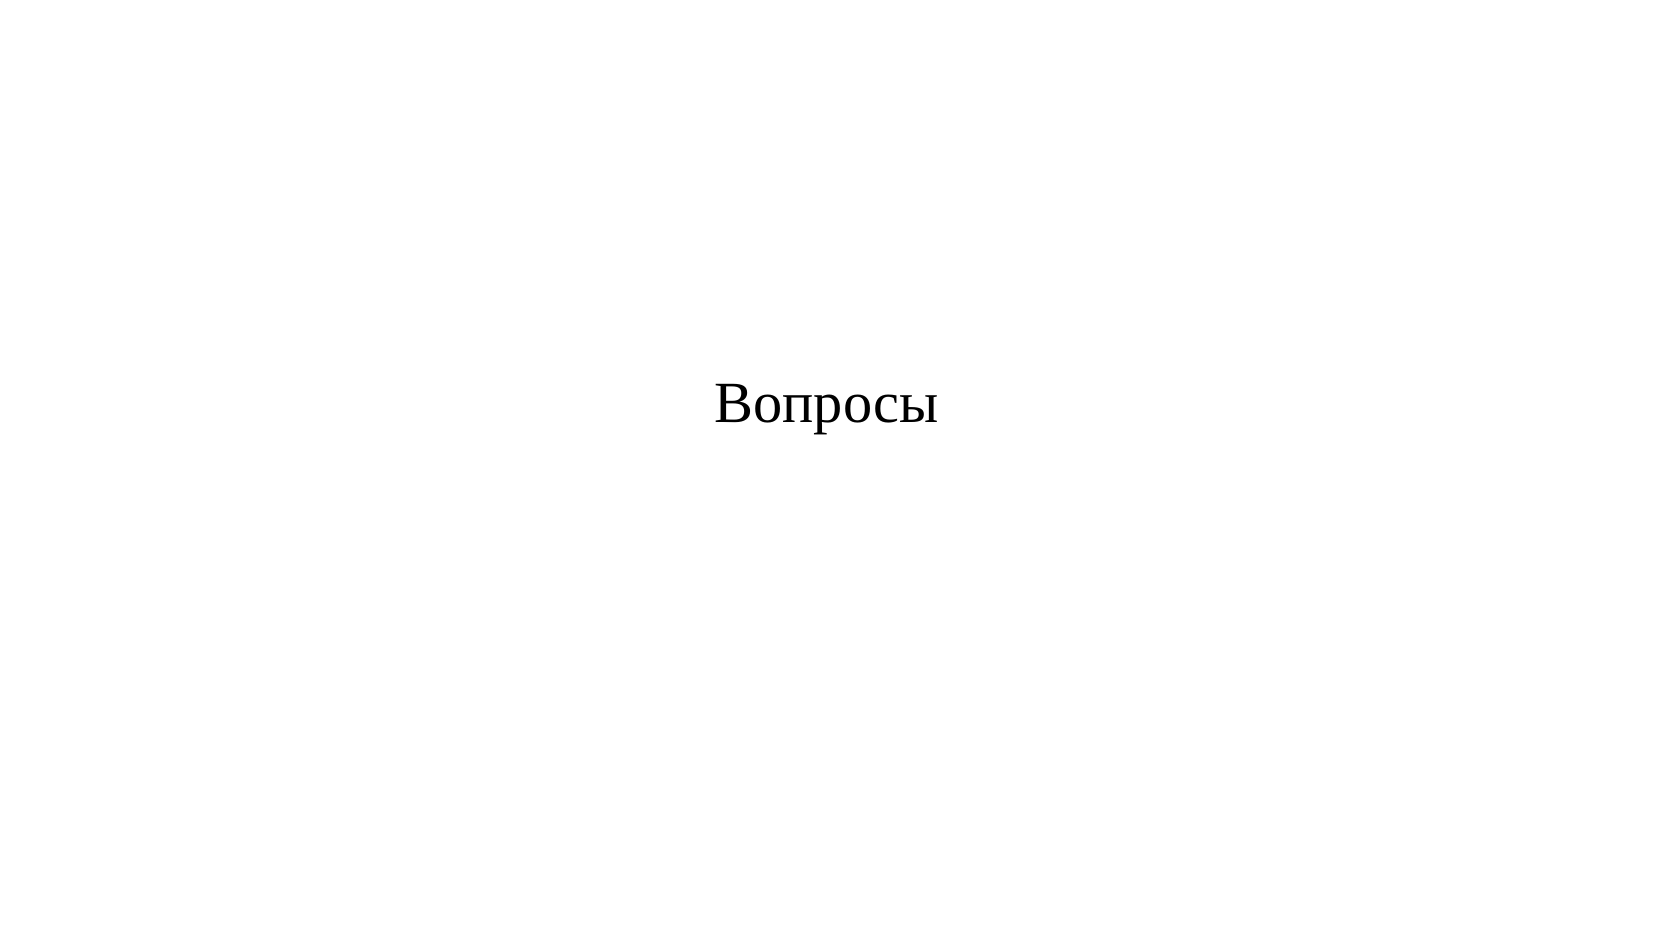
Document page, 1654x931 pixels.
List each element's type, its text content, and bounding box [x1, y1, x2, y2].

text_box Вопросы [699, 363, 954, 443]
